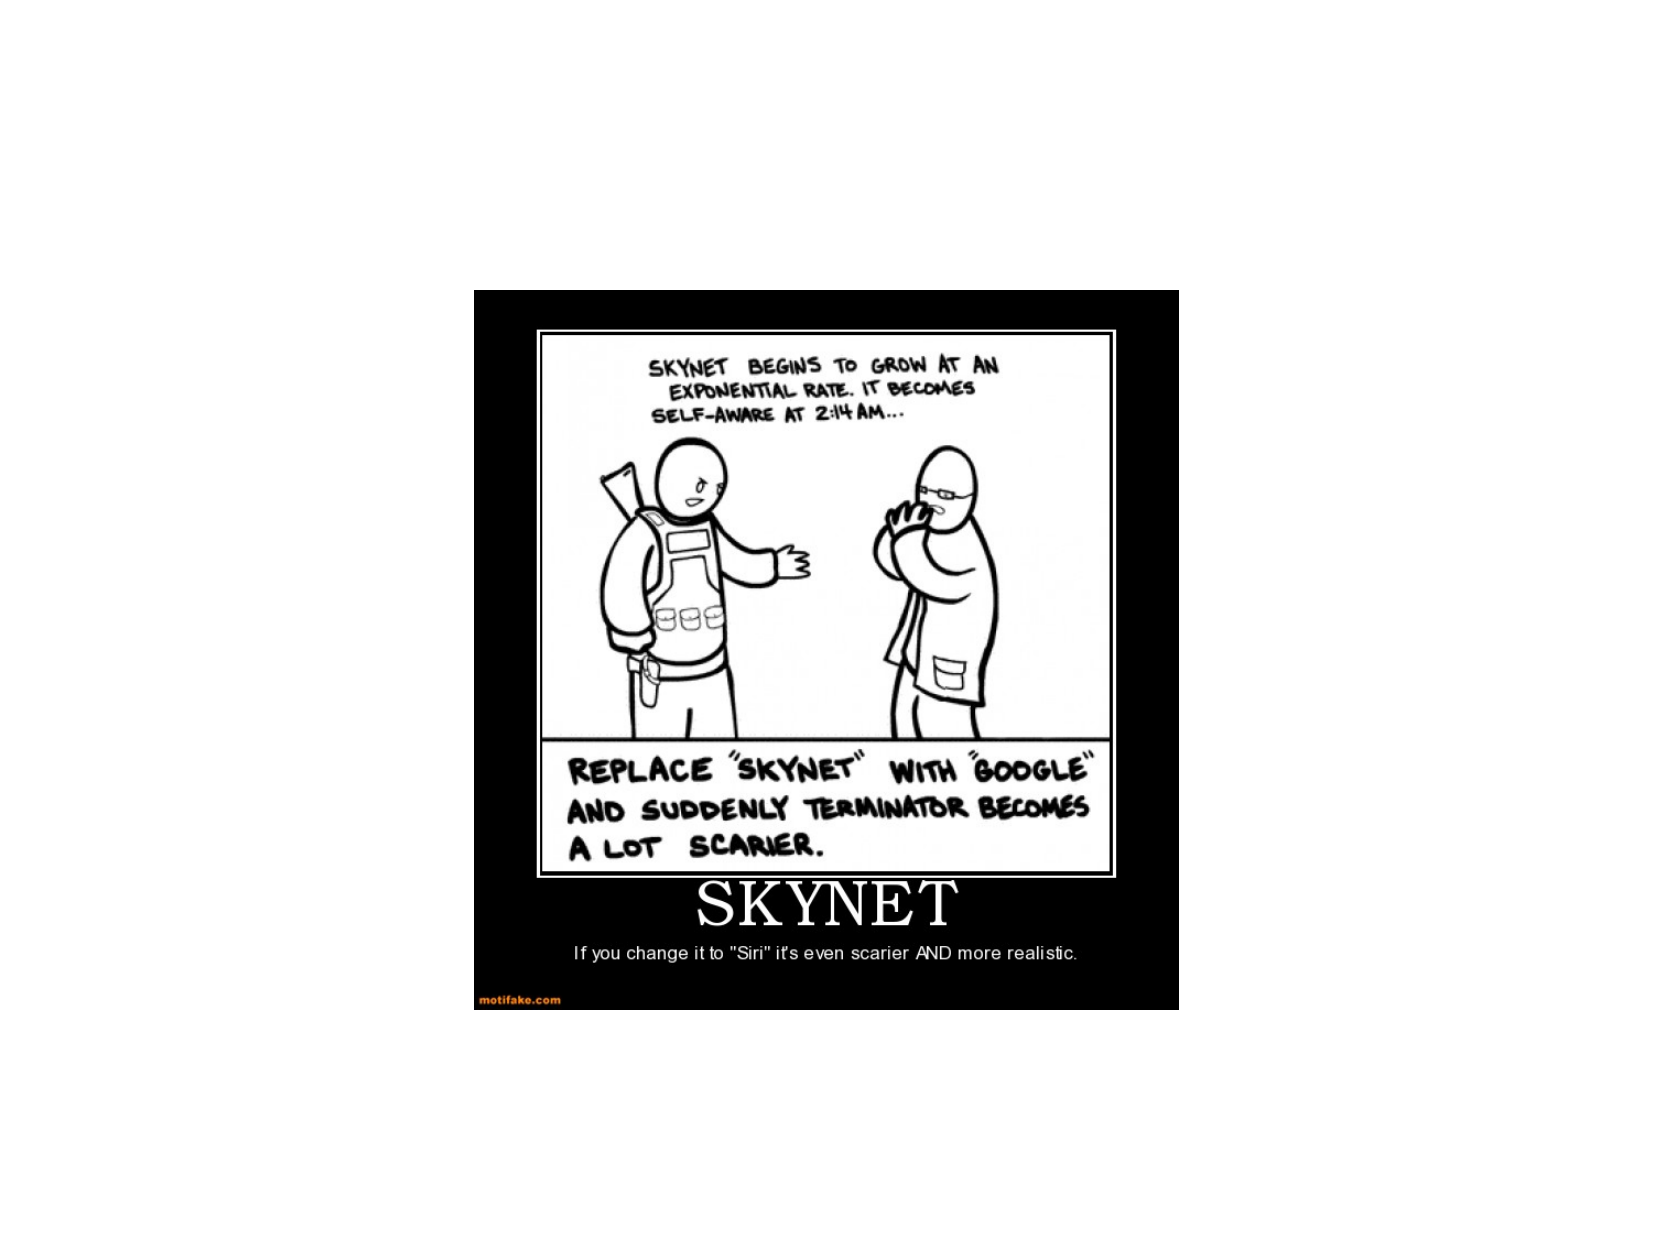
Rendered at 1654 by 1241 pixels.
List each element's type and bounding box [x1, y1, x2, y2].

picture [474, 290, 1179, 1010]
